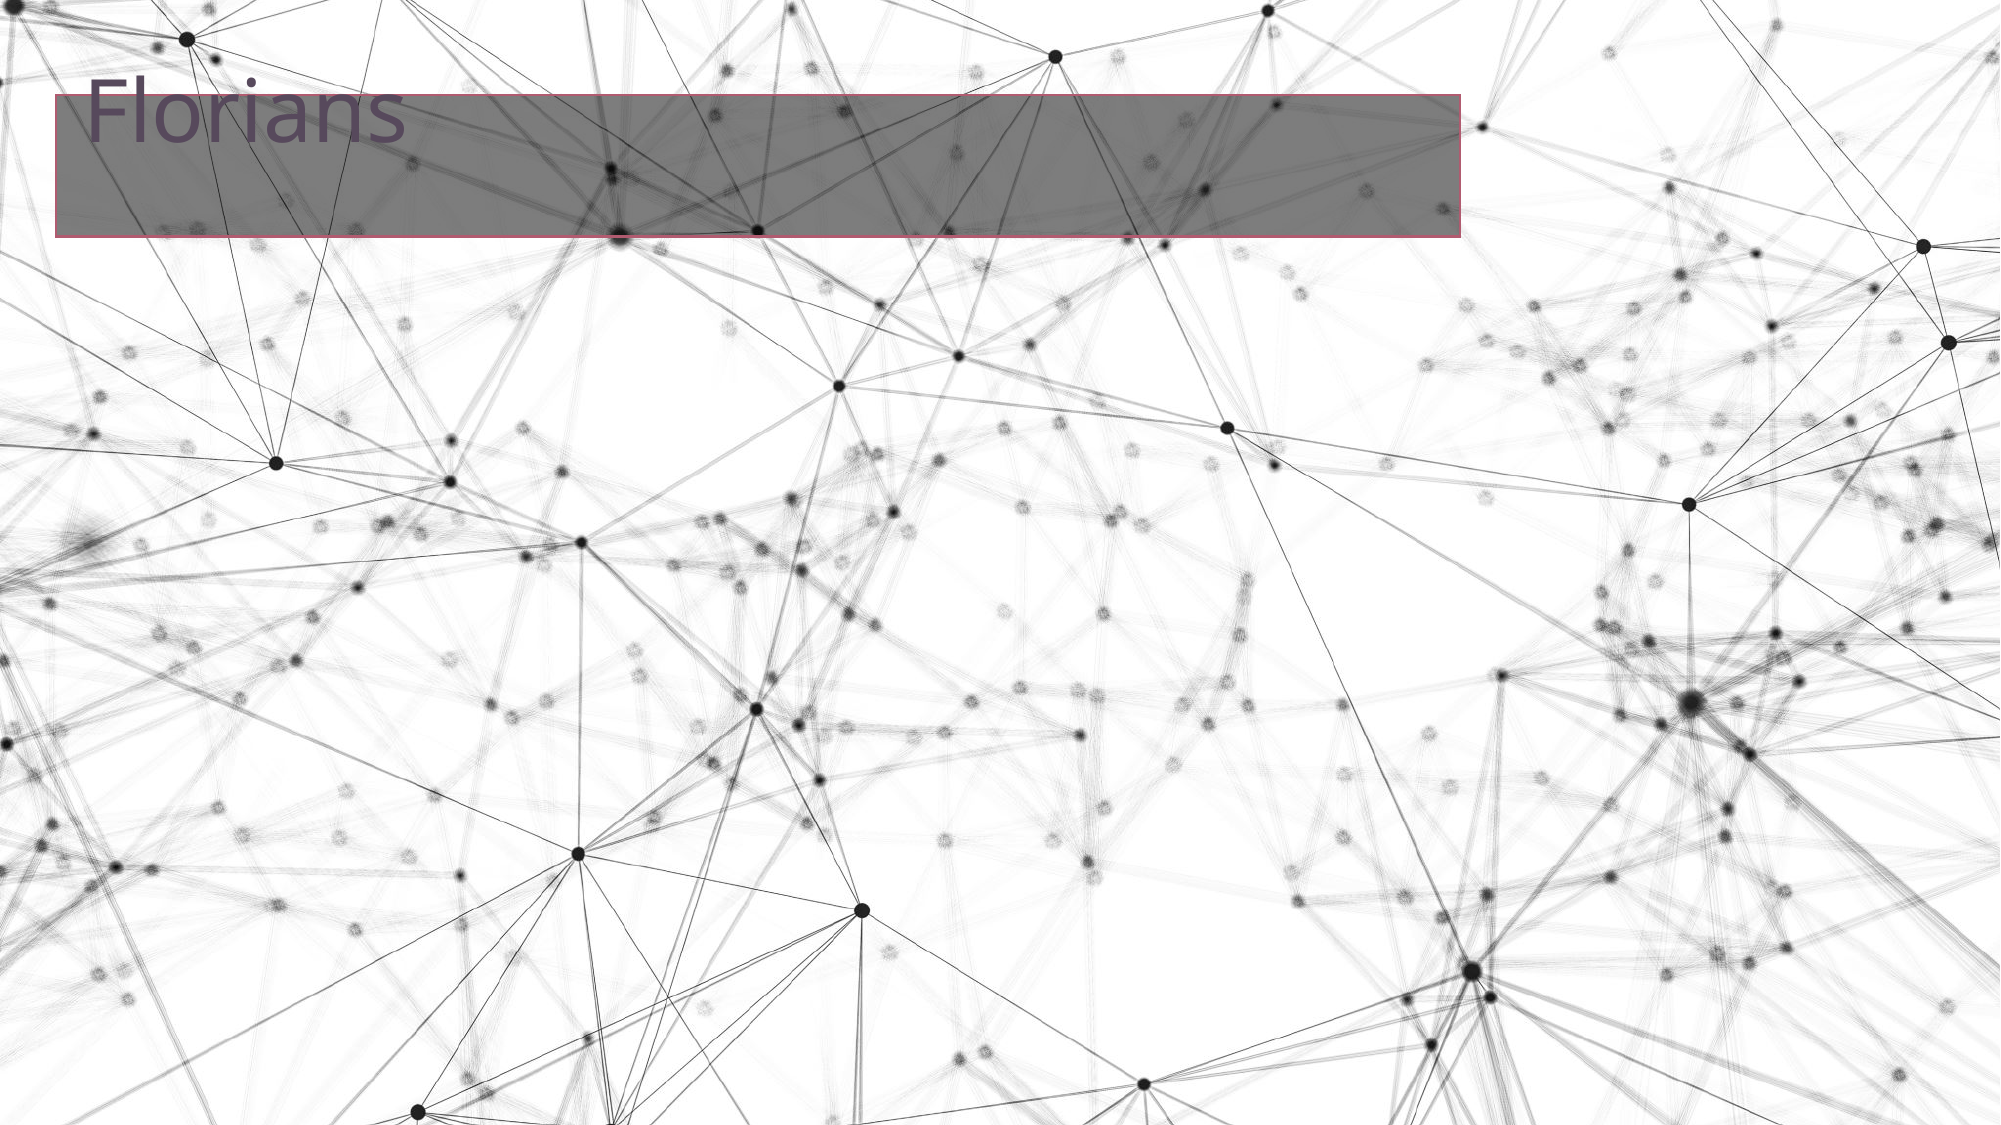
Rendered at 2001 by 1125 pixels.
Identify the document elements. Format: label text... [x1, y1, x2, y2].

text_box [55, 94, 68, 237]
picture [0, 0, 2000, 1125]
title Florians [68, 59, 1799, 278]
